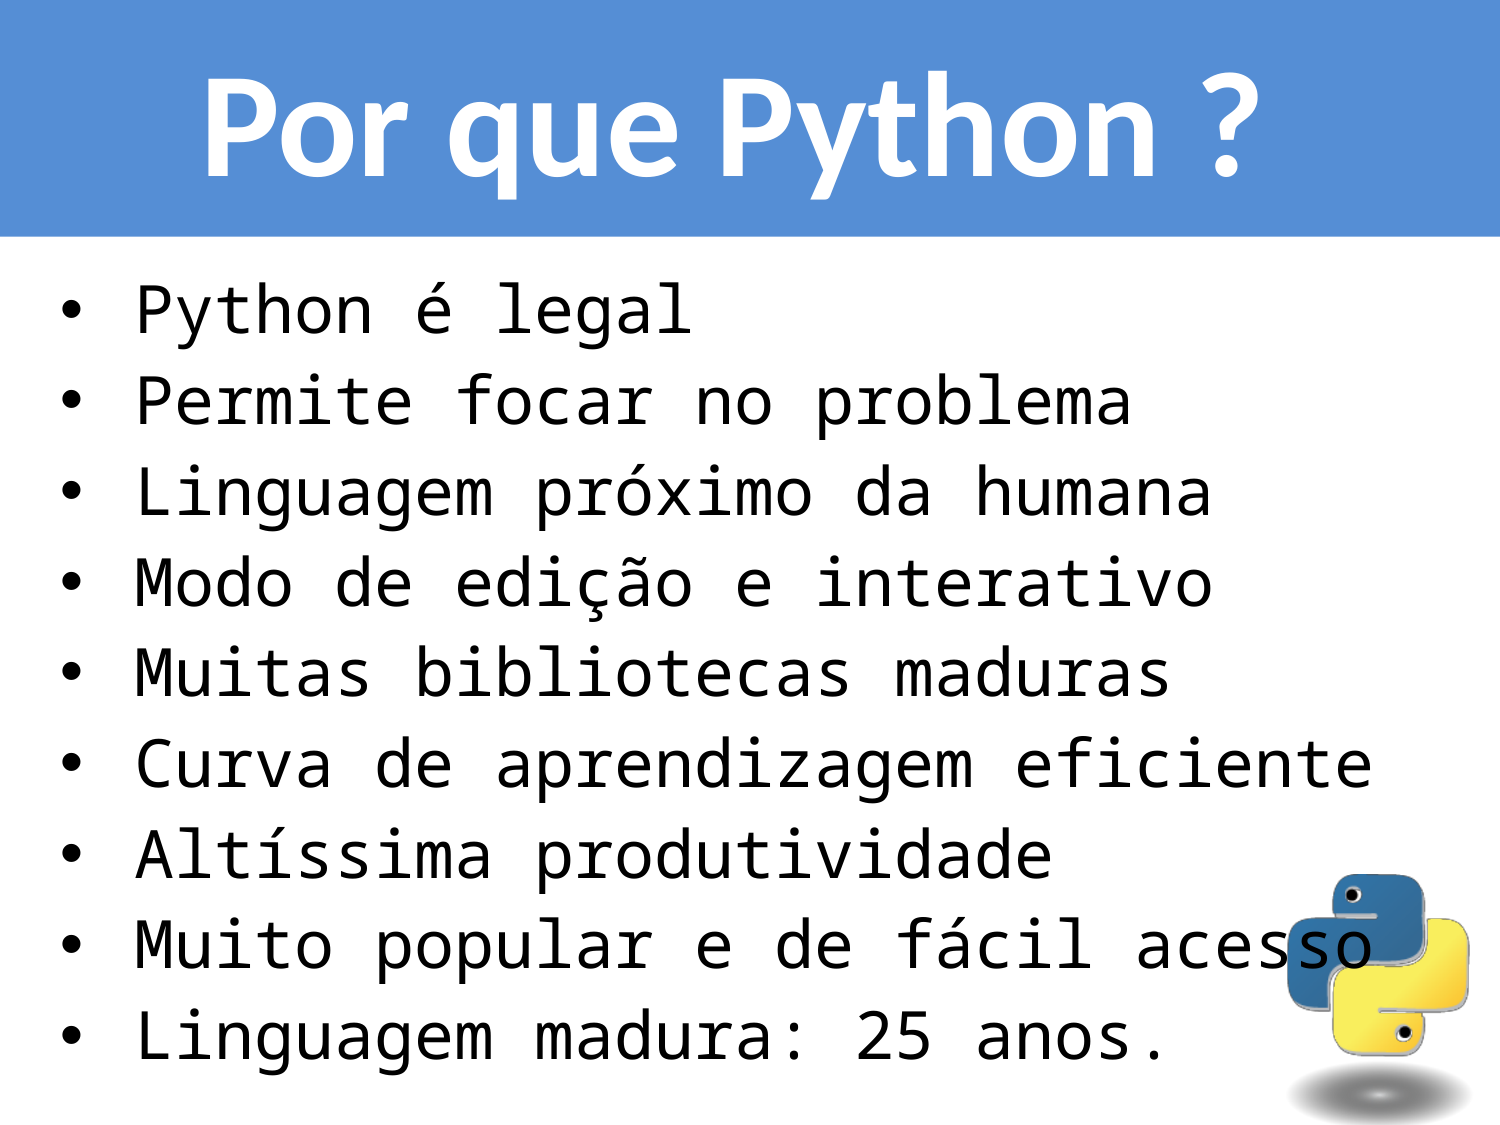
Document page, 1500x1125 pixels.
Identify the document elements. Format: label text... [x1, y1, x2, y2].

text_box Python é legal Permite focar no problema Linguagem próximo da humana Modo de edição e interativo Muitas bibliotecas maduras Curva de aprendizagem eficiente Altíssima produtividade Muito popular e de fácil acesso Linguagem madura: 25 anos. [45, 254, 1426, 1036]
picture [1285, 874, 1500, 1125]
text_box Por que Python ? [0, 0, 1500, 237]
